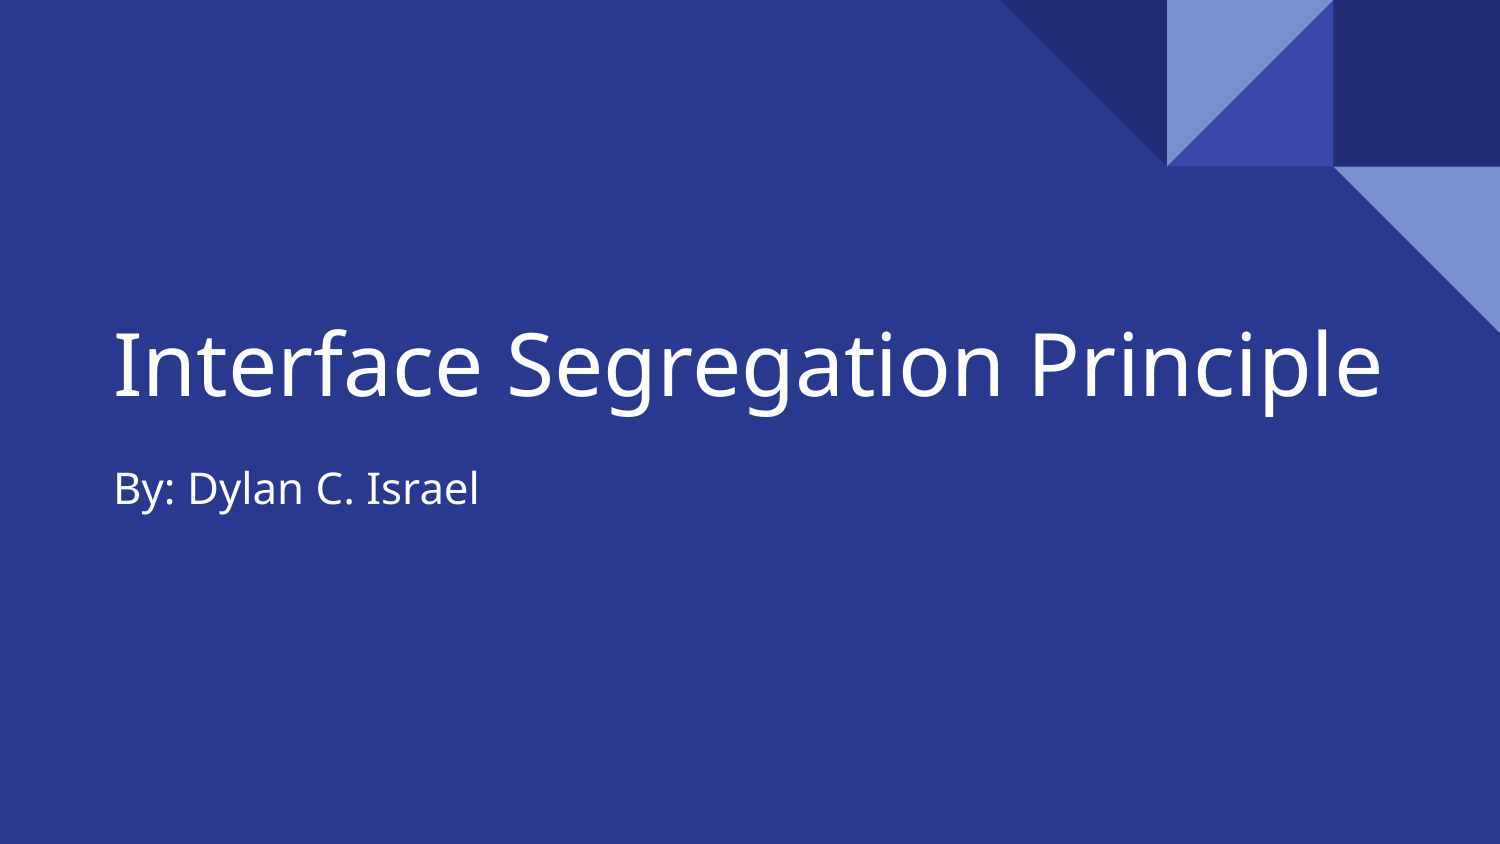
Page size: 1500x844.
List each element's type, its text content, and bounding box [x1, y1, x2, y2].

subtitle By: Dylan C. Israel [98, 445, 1447, 517]
title Interface Segregation Principle [98, 291, 1447, 429]
